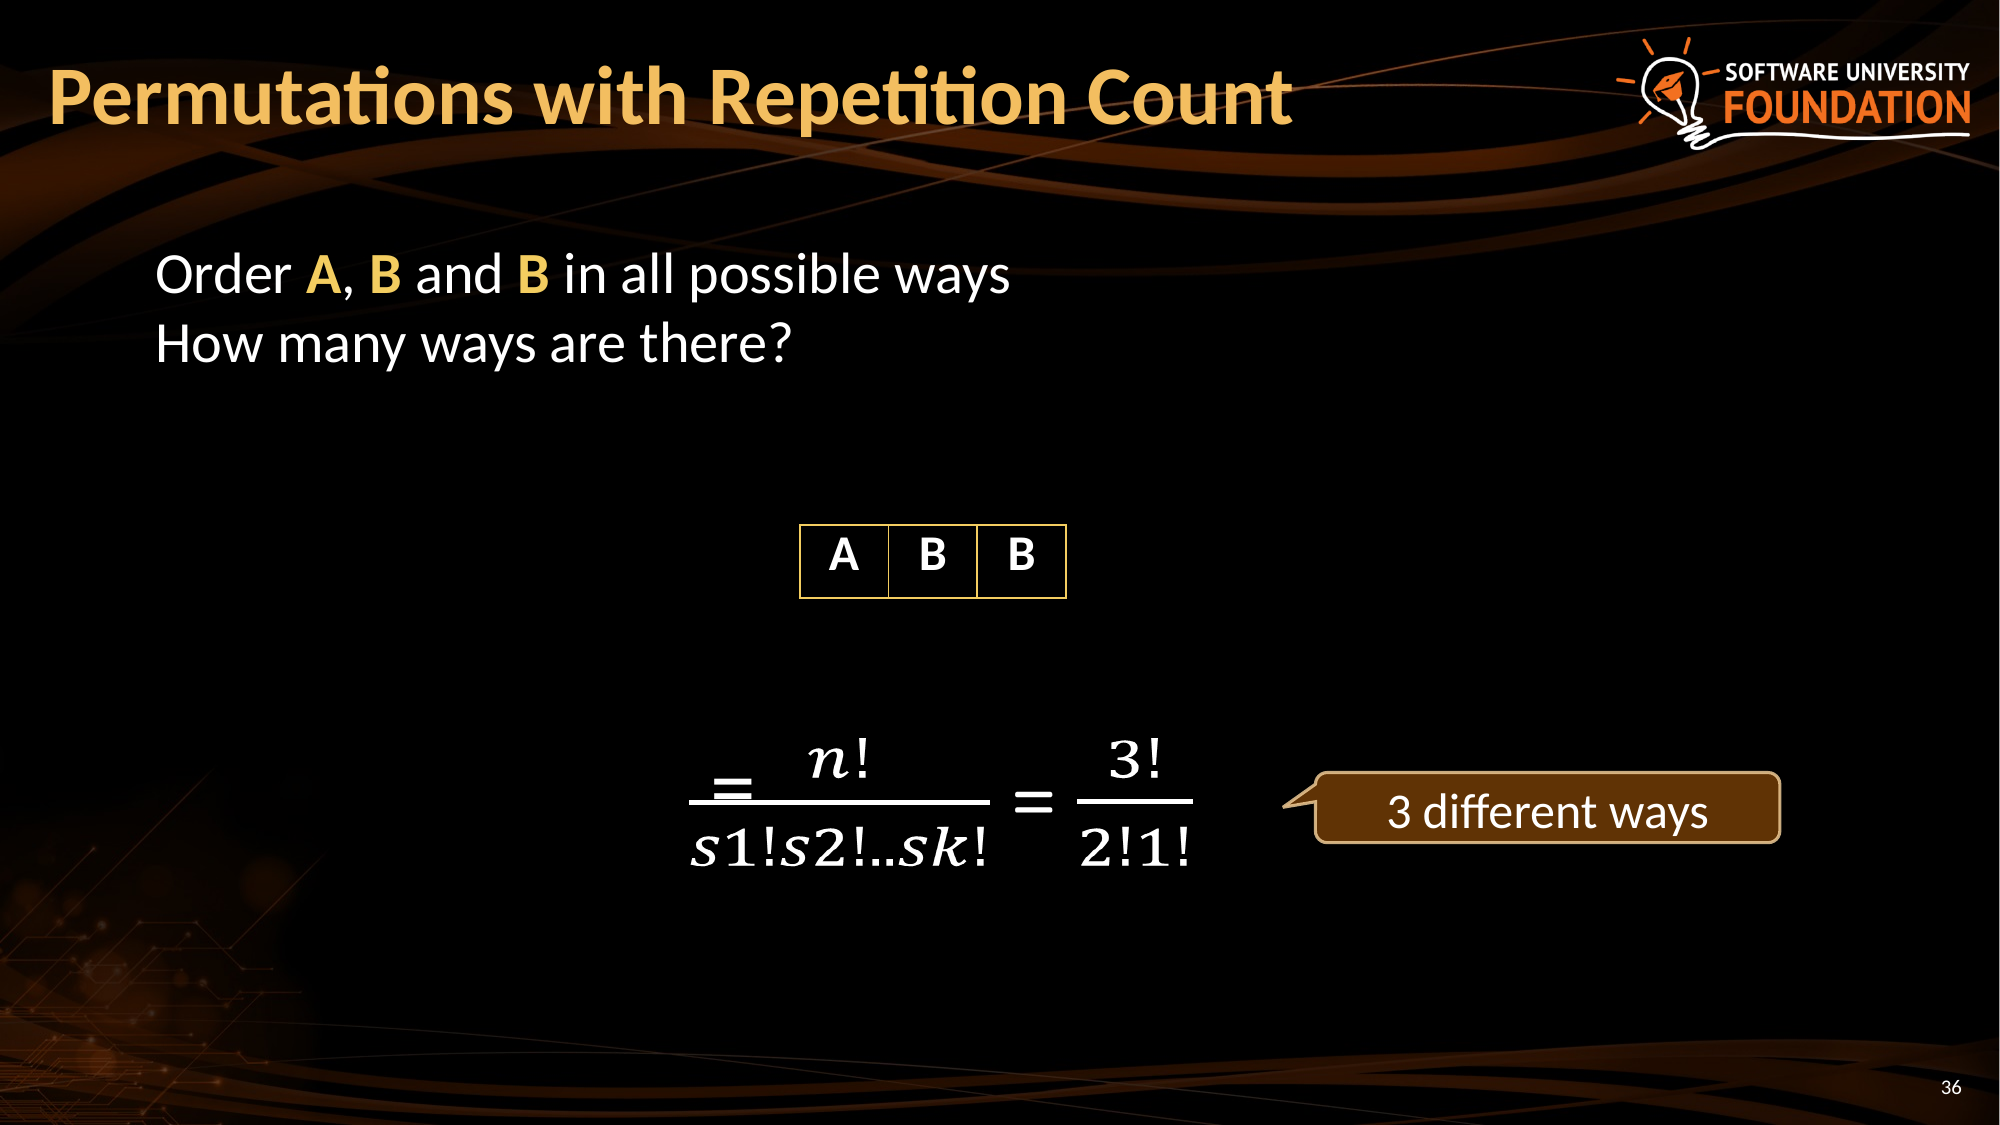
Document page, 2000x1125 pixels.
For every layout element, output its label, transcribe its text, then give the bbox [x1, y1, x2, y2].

table_header A [801, 526, 888, 597]
slide_number <number> [1897, 1070, 1968, 1103]
picture [0, 0, 2000, 1125]
table_header B [889, 526, 976, 597]
table_header B [978, 526, 1065, 597]
text_box 3 different ways [1316, 772, 1780, 843]
text_box [674, 720, 1316, 896]
title Permutations with Repetition Count [30, 6, 1602, 189]
text_box Order A, B and B in all possible ways How many ways are there? [140, 227, 1026, 383]
